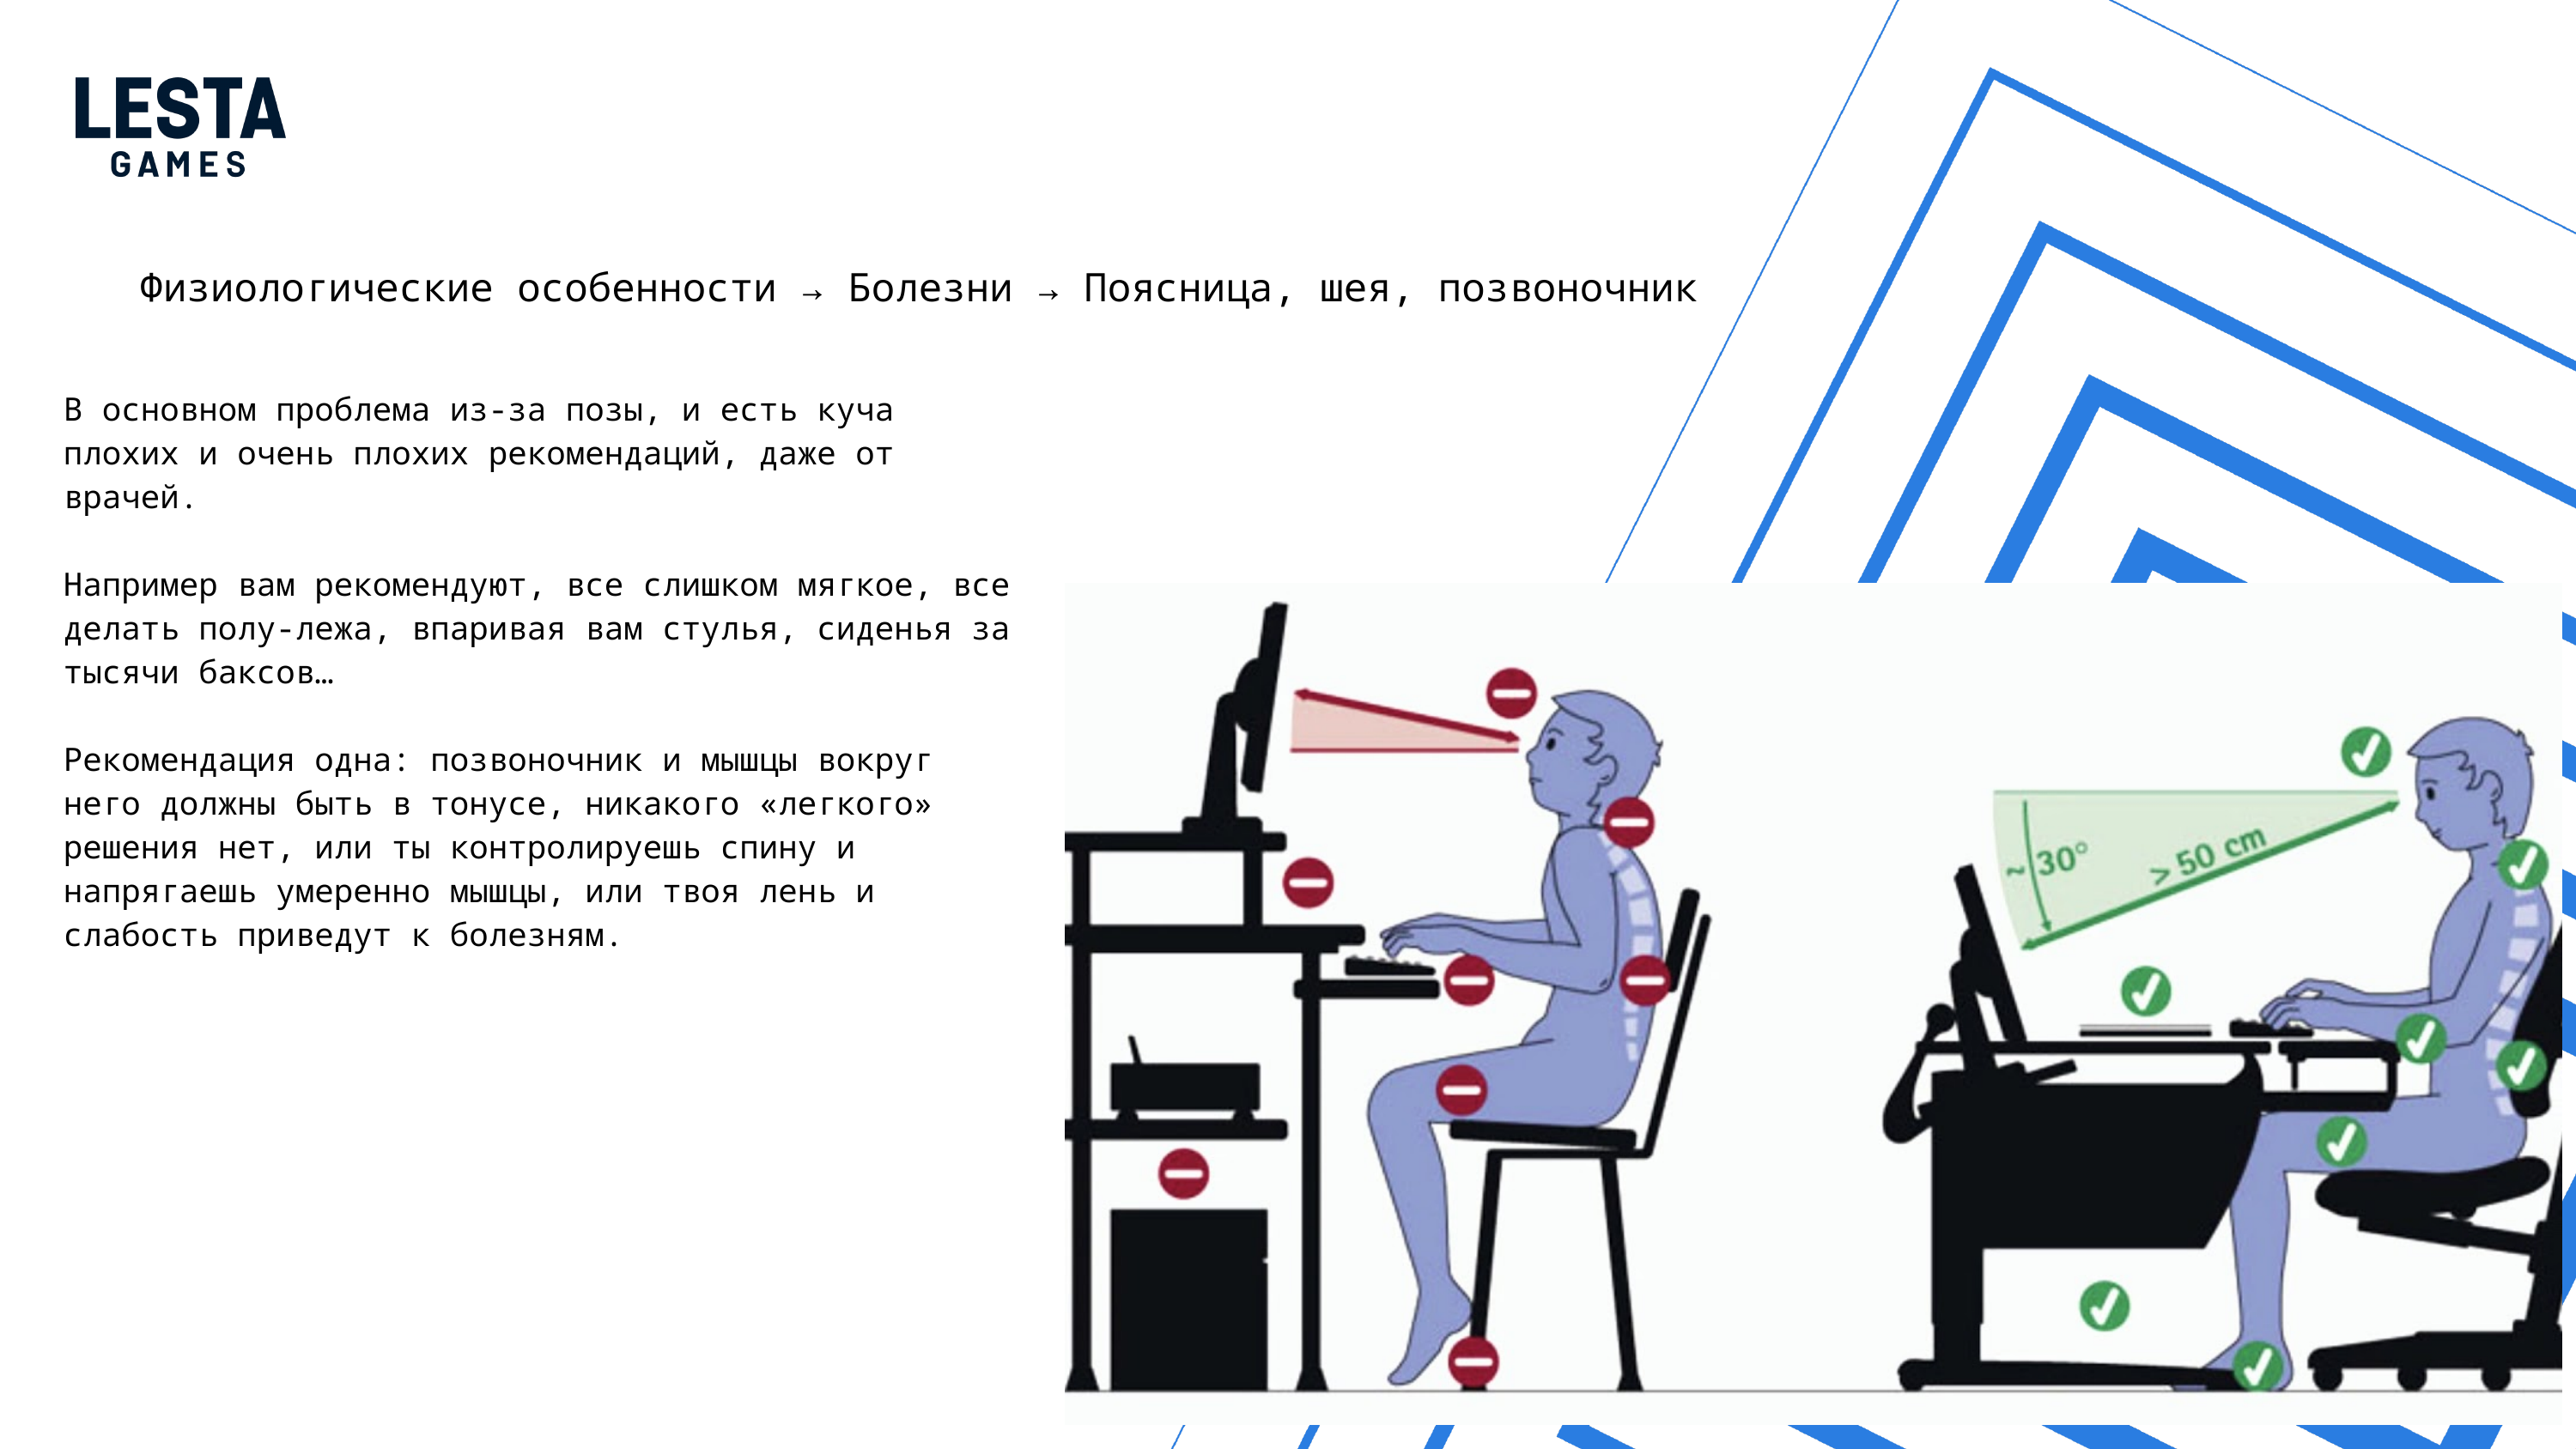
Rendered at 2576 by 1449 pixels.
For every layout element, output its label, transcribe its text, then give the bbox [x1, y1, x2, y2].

text_box Физиологические особенности → Болезни → Поясница, шея, позвоночник [126, 253, 1711, 318]
picture [76, 77, 286, 178]
picture [1065, 0, 2576, 1449]
text_box В основном проблема из-за позы, и есть куча плохих и очень плохих рекомендаций, даже от врачей. Например вам рекомендуют, все слишком мягкое, все делать полу-лежа, впаривая вам стулья, сиденья за тысячи баксов… Рекомендация одна: позвоночник и мышцы вокруг него должны быть в тонусе, никакого «легкого» решения нет, или ты контролируешь спину и напрягаешь умеренно мышцы, или твоя лень и слабость приведут к болезням. [51, 379, 1040, 946]
